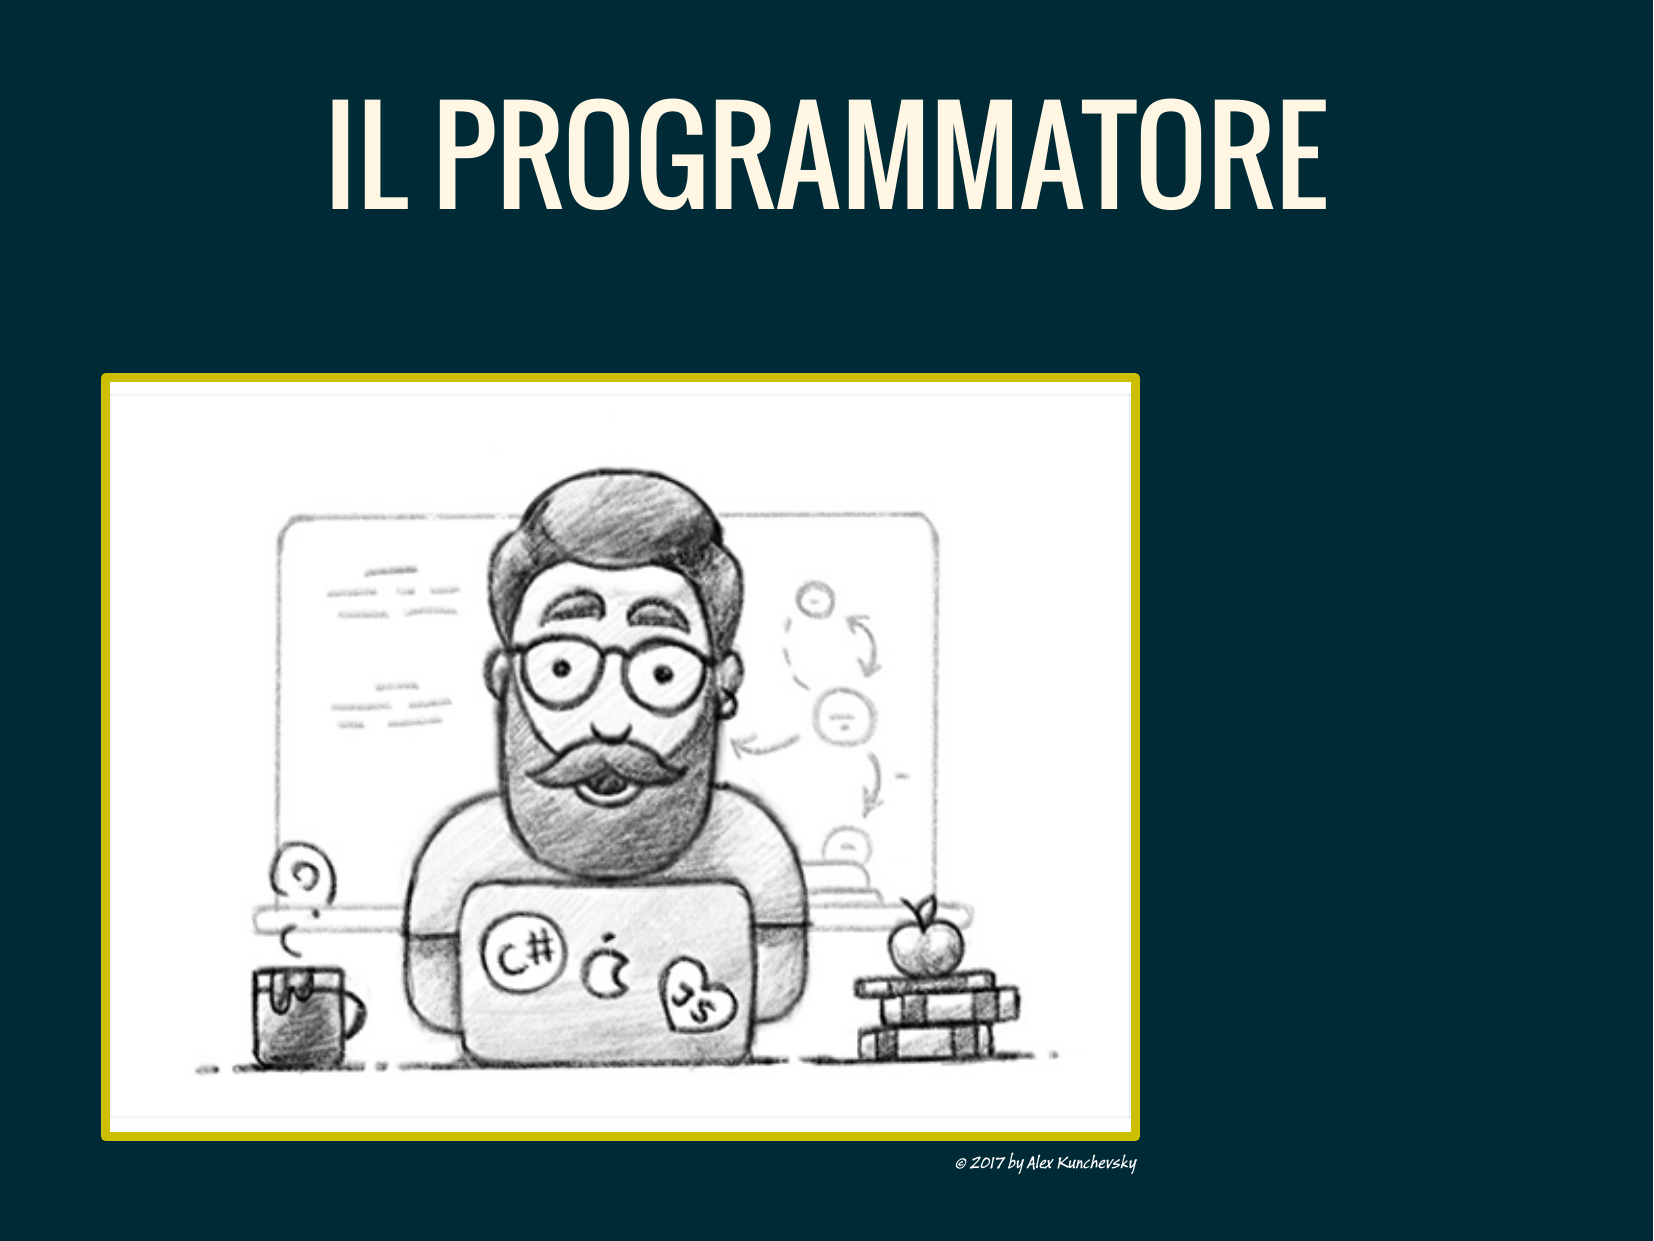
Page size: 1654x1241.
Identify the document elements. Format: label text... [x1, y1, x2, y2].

picture [110, 382, 1131, 1133]
title Il programmatore [82, 49, 1571, 257]
text_box © 2017 by Alex Kunchevsky [939, 1145, 1176, 1184]
